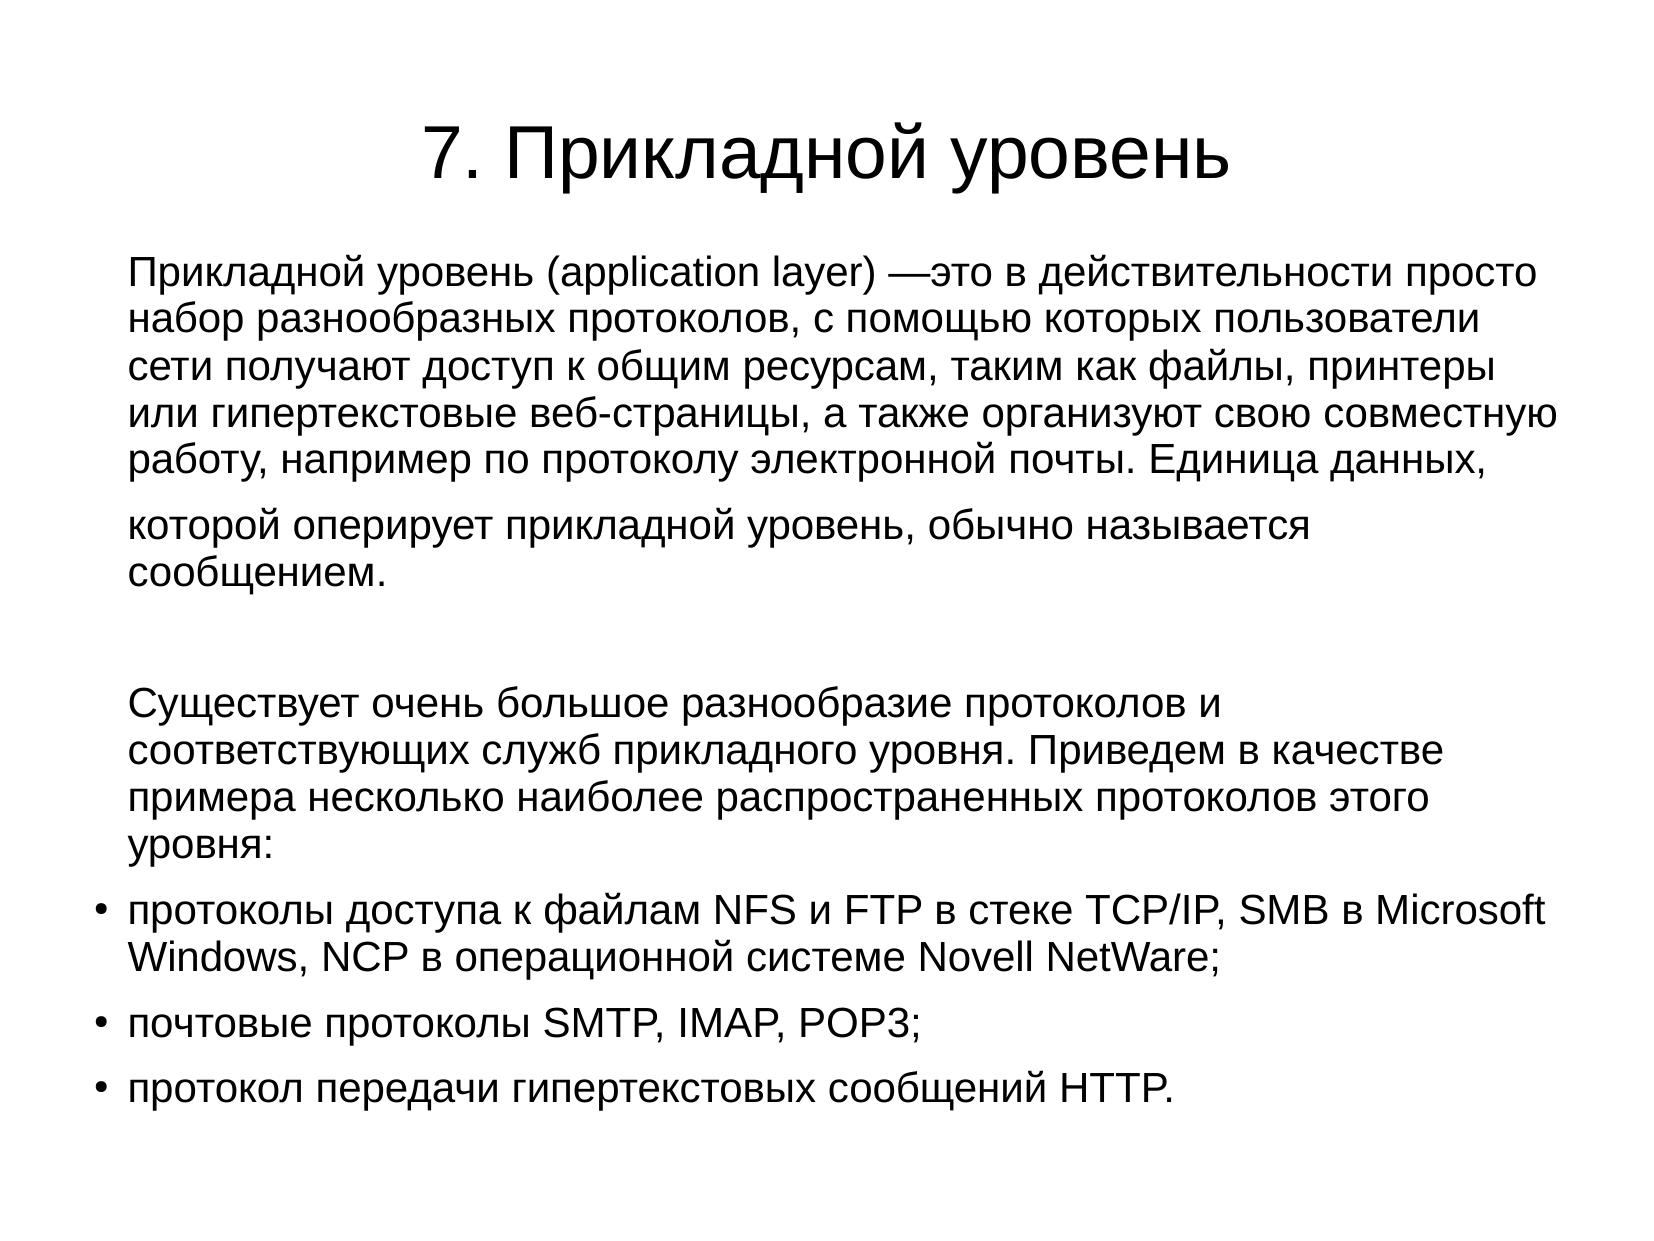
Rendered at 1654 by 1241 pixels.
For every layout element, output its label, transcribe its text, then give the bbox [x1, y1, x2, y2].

title 7. Прикладной уровень [82, 49, 1571, 248]
list Прикладной уровень (application layer) —это в действительности просто набор разнообраз­ных протоколов, с помощью которых пользователи сети получают доступ к общим ресурсам, таким как файлы, принтеры или гипертекстовые веб-страницы, а также организуют свою совместную работу, например по протоколу электронной почты. Единица данных, которой оперирует прикладной уровень, обычно называется сообщением. Существует очень большое разнообразие протоколов и соответствующих служб при­кладного уровня. Приведем в качестве примера несколько наиболее распространенных протоколов этого уровня: протоколы доступа к файлам NFS и FTP в стеке TCP/IP, SMB в Microsoft Windows, NCP в операционной системе Novell NetWare; почтовые протоколы SMTP, IMAP, POP3; протокол передачи гипертекстовых сообщений HTTP. [82, 248, 1571, 1170]
